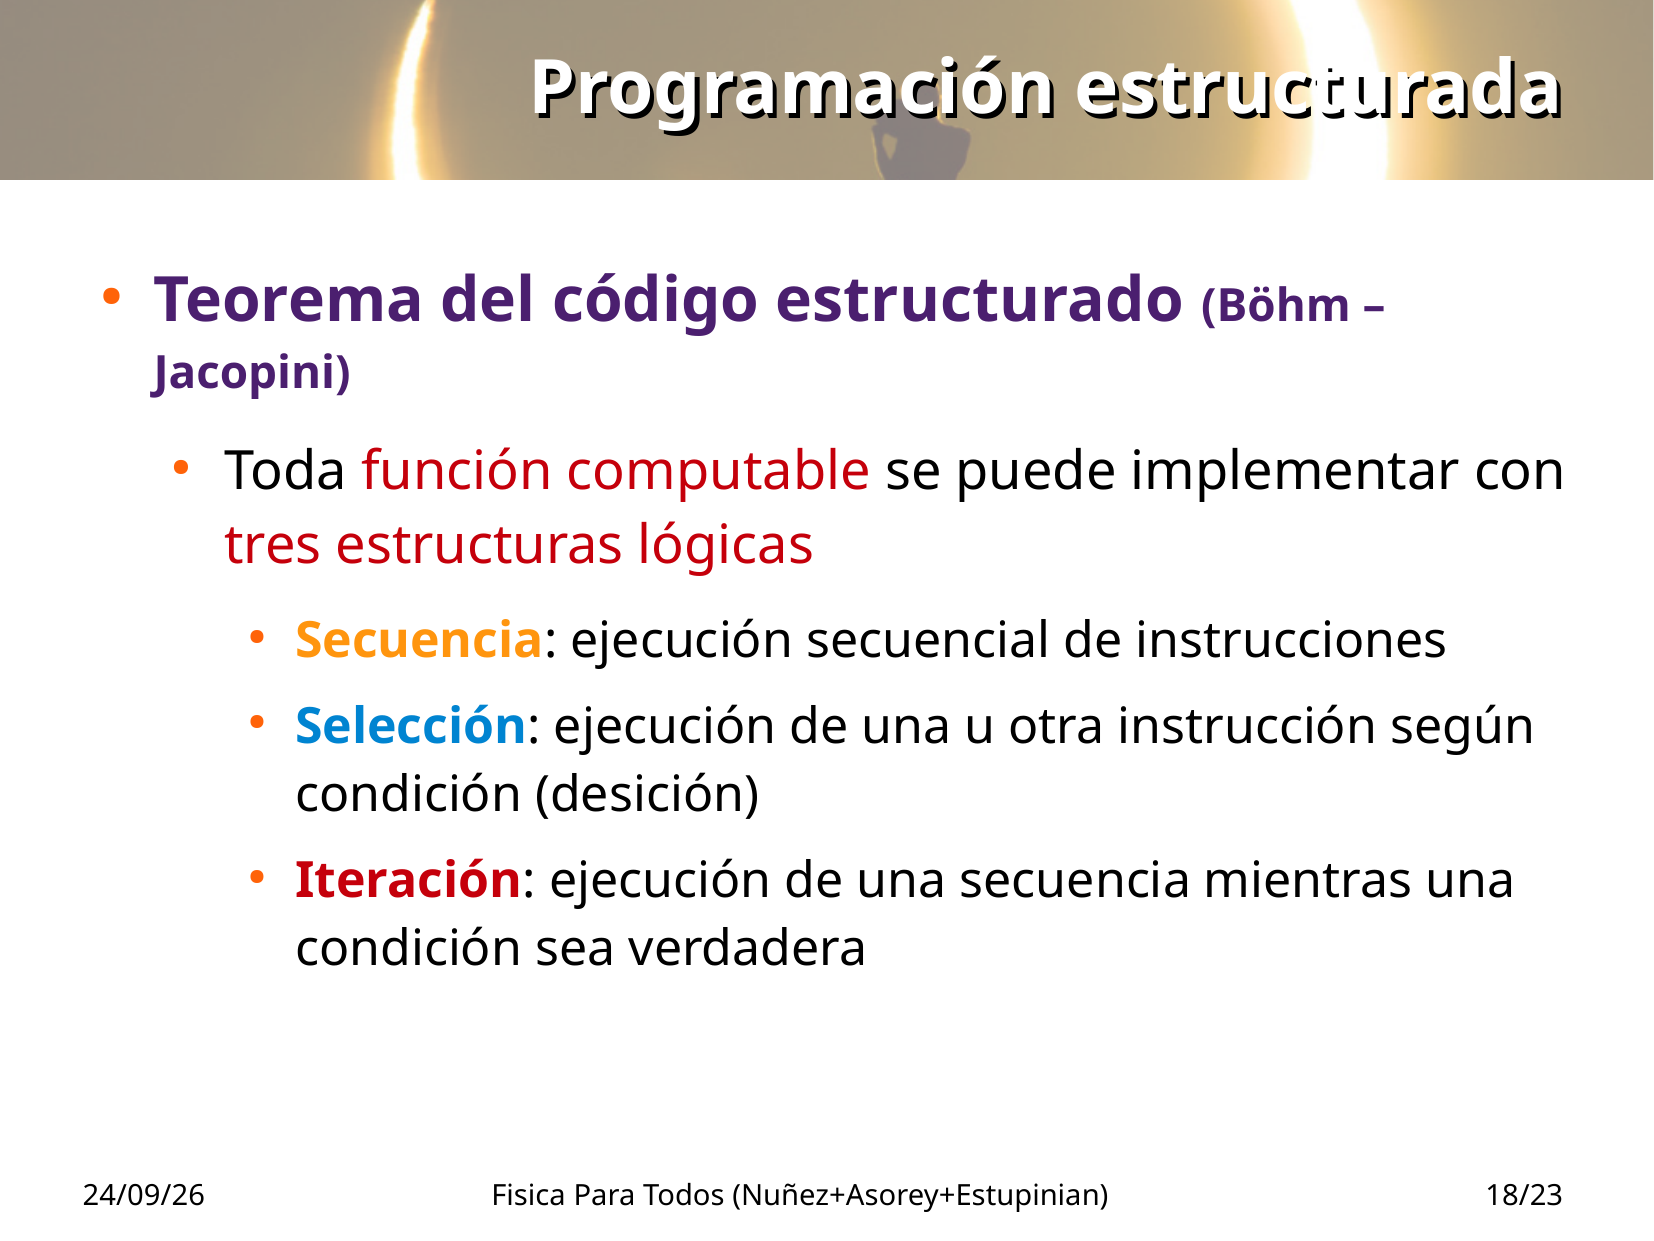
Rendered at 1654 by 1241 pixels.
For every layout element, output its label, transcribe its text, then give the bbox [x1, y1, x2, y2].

title Programación estructurada [75, 19, 1564, 151]
list Teorema del código estructurado (Böhm – Jacopini) Toda función computable se puede implementar con tres estructuras lógicas Secuencia: ejecución secuencial de instrucciones Selección: ejecución de una u otra instrucción según condición (desición) Iteración: ejecución de una secuencia mientras una condición sea verdadera [82, 255, 1571, 1174]
picture [0, 0, 1654, 180]
